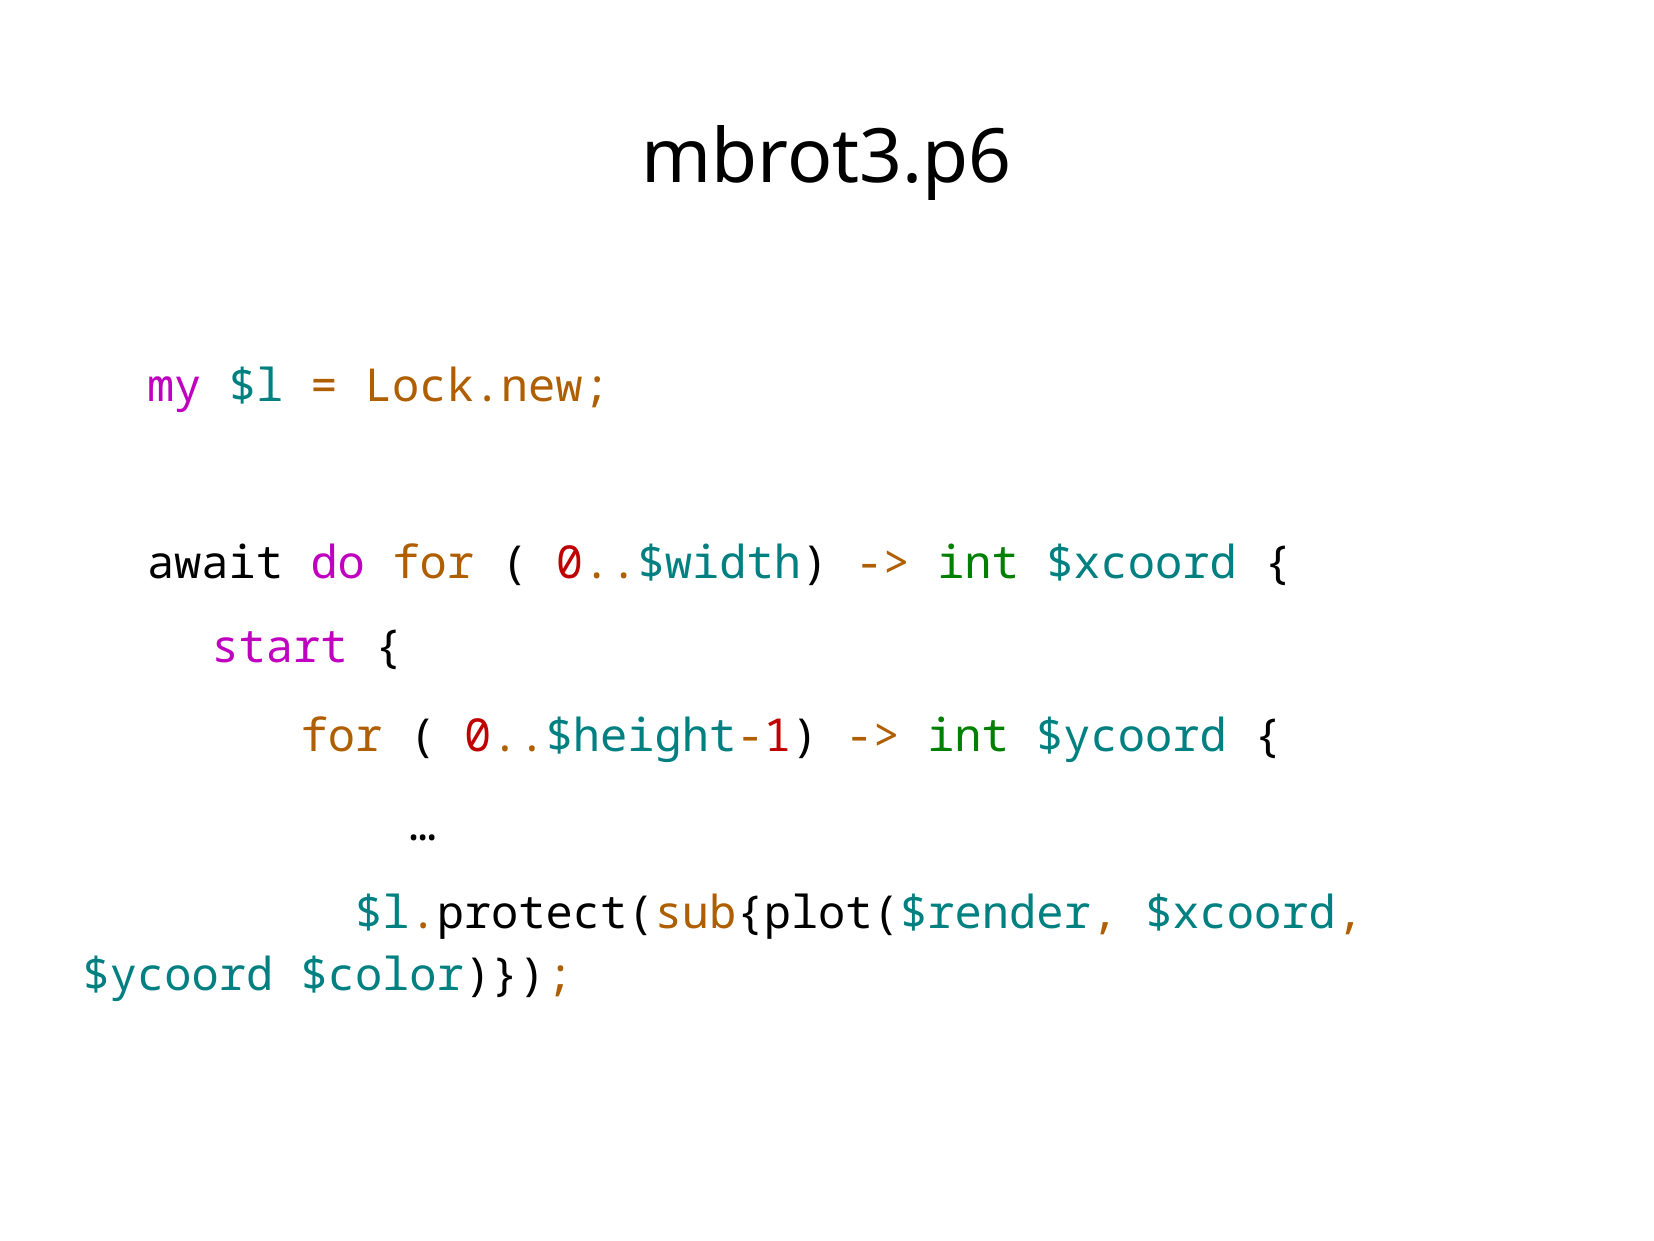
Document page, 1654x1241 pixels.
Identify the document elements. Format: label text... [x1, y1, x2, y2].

title mbrot3.p6 [82, 49, 1571, 257]
list my $l = Lock.new; await do for ( 0..$width) -> int $xcoord { start { for ( 0..$height-1) -> int $ycoord { … $l.protect(sub{plot($render, $xcoord, $ycoord $color)}); [82, 290, 1571, 1010]
